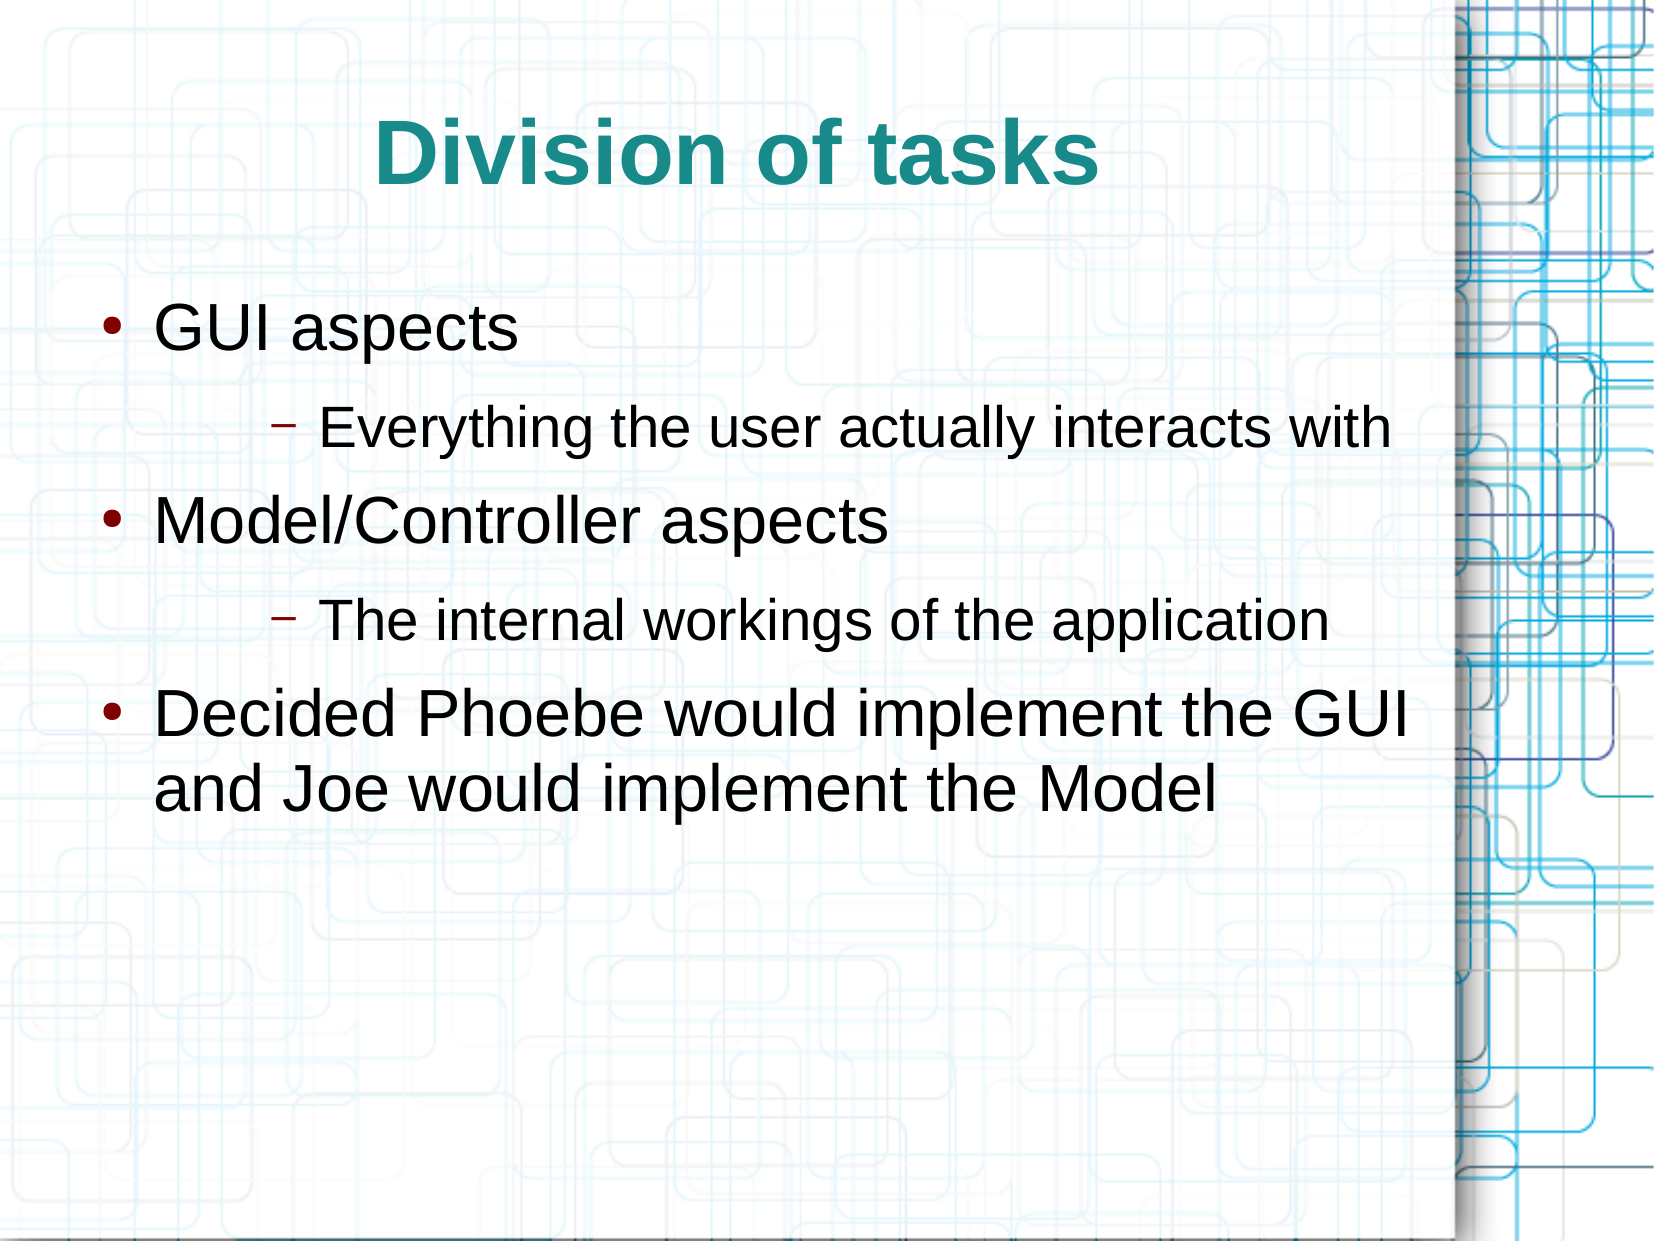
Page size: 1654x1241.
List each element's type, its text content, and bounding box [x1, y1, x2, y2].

list GUI aspects Everything the user actually interacts with Model/Controller aspects The internal workings of the application Decided Phoebe would implement the GUI and Joe would implement the Model [82, 290, 1418, 1241]
picture [0, 0, 1654, 1241]
title Division of tasks [59, 49, 1418, 257]
